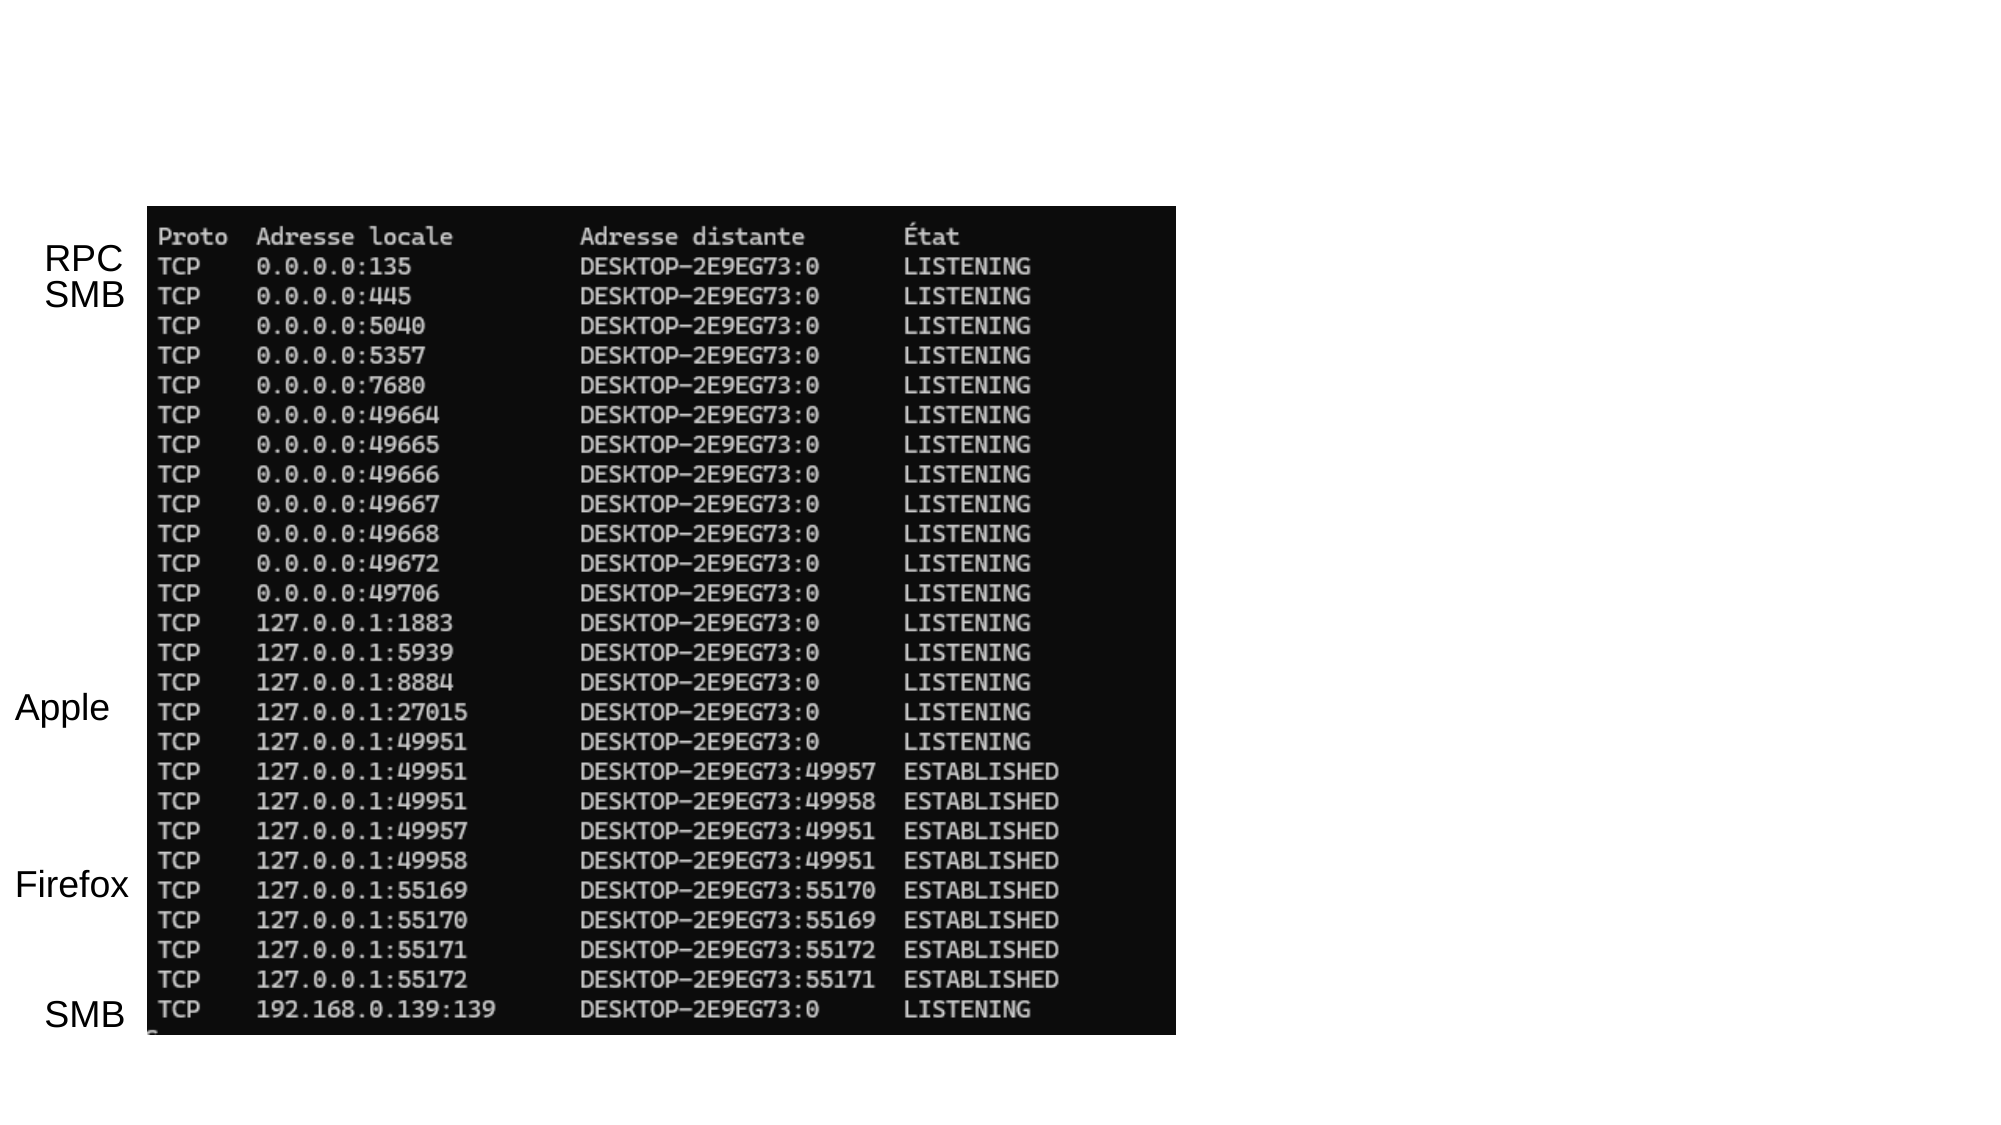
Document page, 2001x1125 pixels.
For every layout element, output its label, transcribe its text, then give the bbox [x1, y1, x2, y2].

text_box SMB [29, 986, 141, 1046]
text_box Firefox [0, 856, 148, 956]
text_box SMB [29, 290, 141, 325]
text_box RPC [29, 230, 141, 290]
picture [147, 206, 1176, 1035]
text_box Apple [0, 679, 148, 778]
